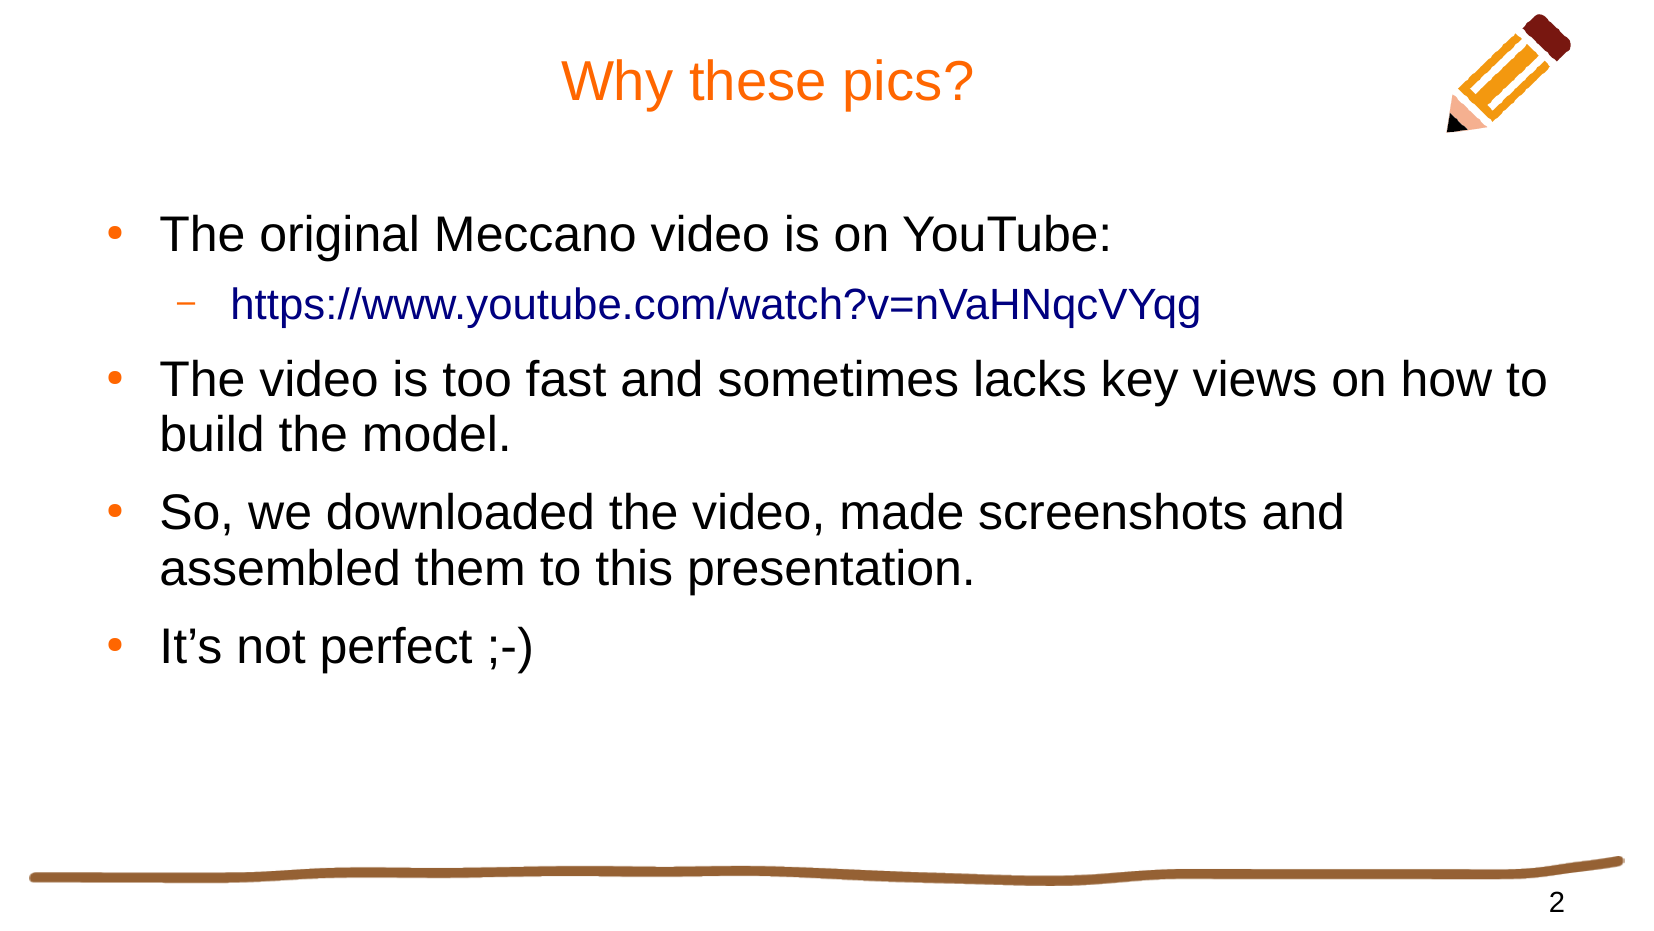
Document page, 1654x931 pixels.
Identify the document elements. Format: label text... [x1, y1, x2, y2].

title Why these pics? [88, 29, 1447, 133]
picture [1446, 14, 1571, 133]
list The original Meccano video is on YouTube: https://www.youtube.com/watch?v=nVaHNqcVYqg The video is too fast and sometimes lacks key views on how to build the model. So, we downloaded the video, made screenshots and assembled them to this presentation. It’s not perfect ;-) [88, 206, 1565, 857]
picture [29, 856, 1625, 886]
